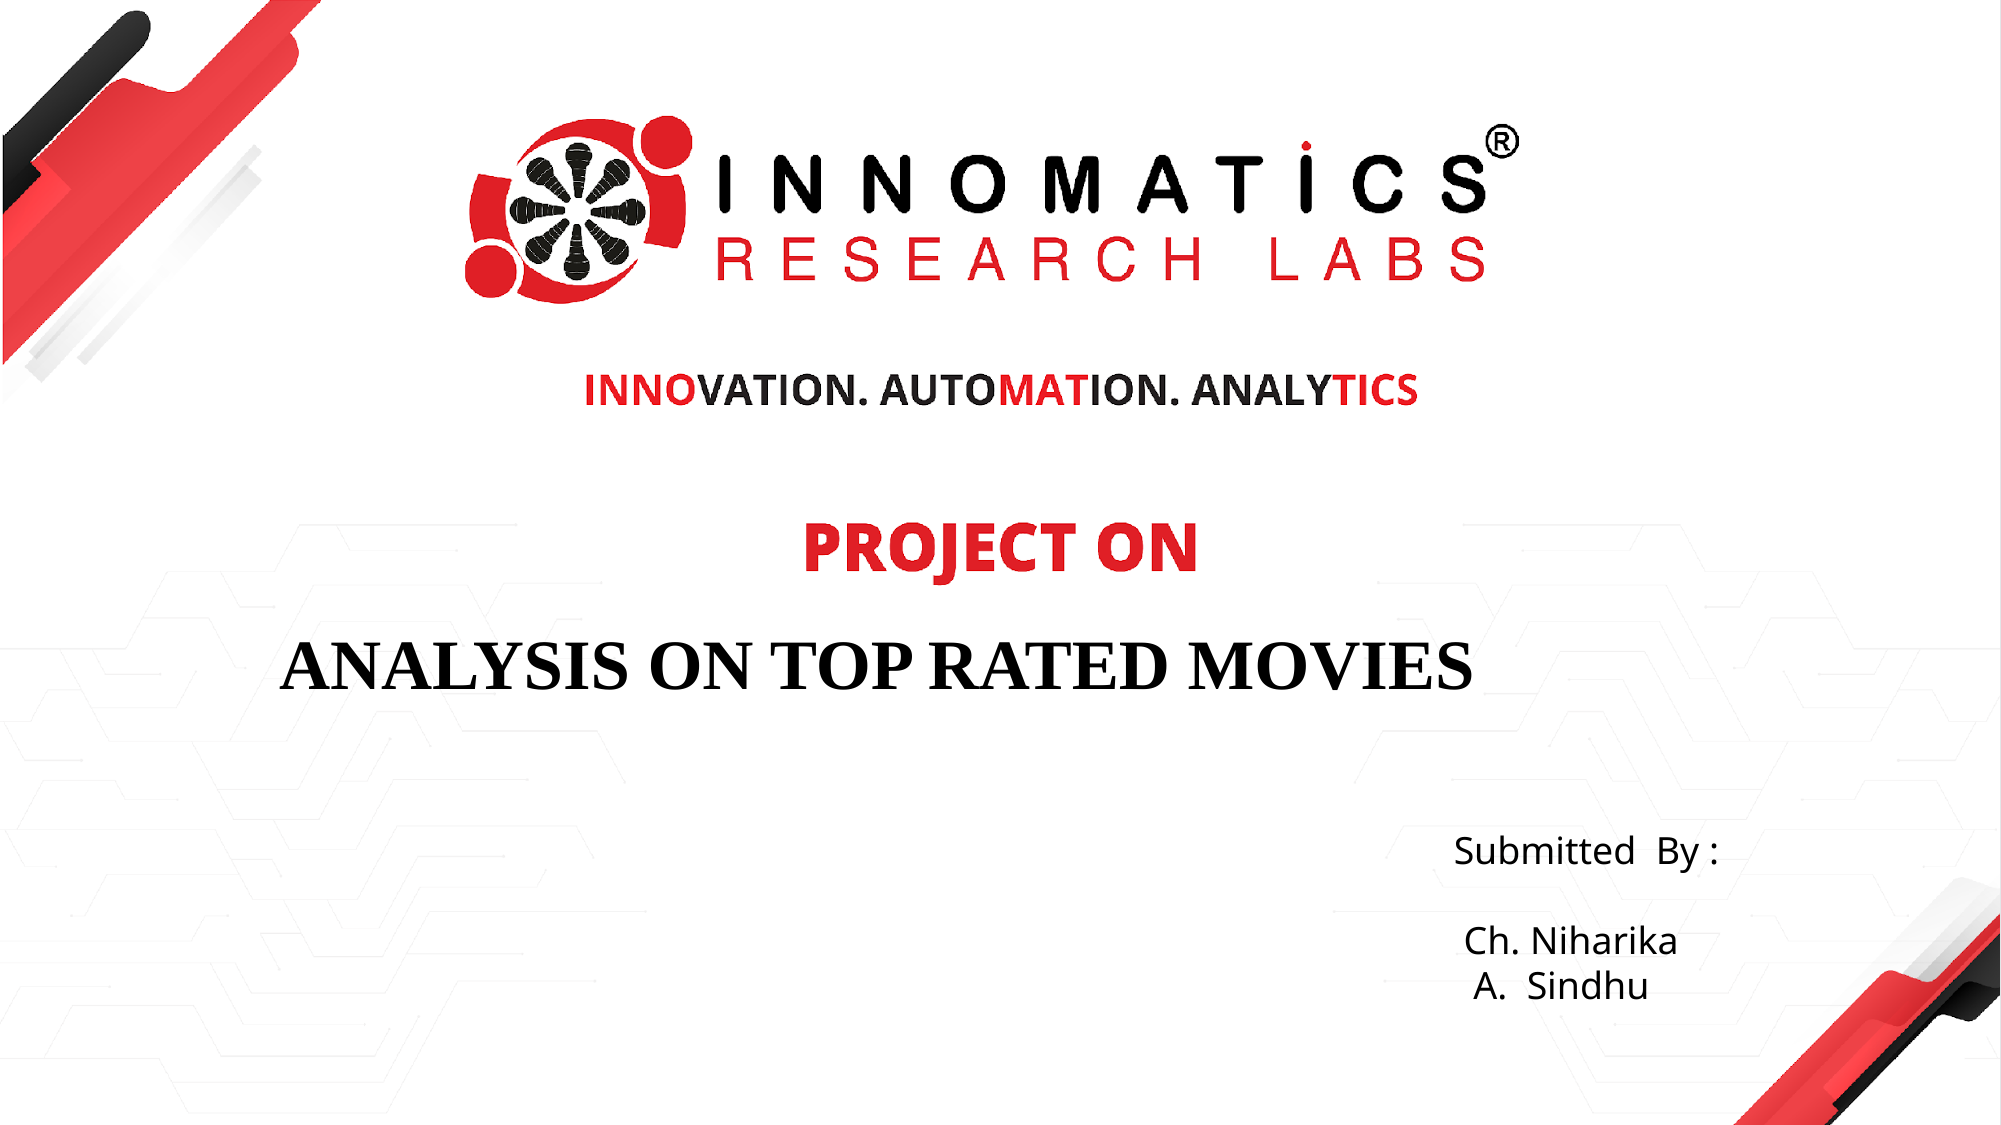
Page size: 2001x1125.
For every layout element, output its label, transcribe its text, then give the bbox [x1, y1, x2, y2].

picture [0, 0, 2000, 1125]
text_box ANALYSIS ON TOP RATED MOVIES [264, 610, 1545, 712]
text_box Submitted By : Ch. Niharika A. Sindhu [1438, 819, 1758, 1017]
text_box [925, 450, 1076, 601]
